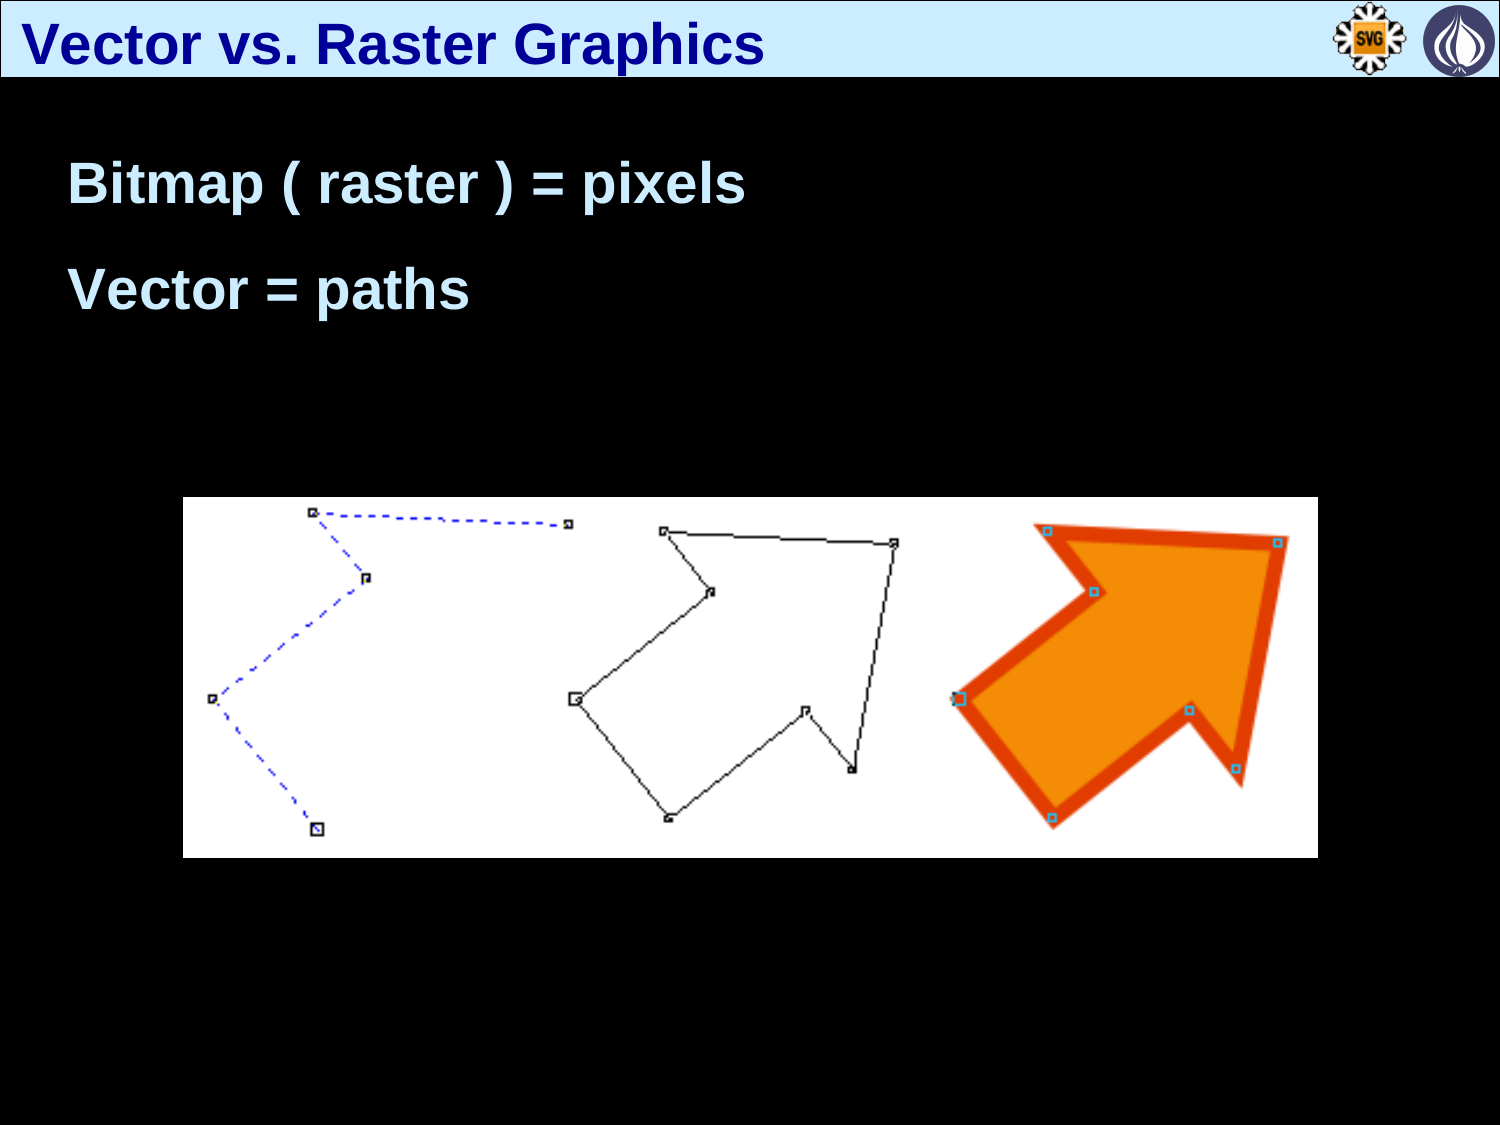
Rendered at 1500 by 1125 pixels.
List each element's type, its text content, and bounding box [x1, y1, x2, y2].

text_box Bitmap ( raster ) = pixels [53, 137, 940, 223]
text_box [783, 0, 1328, 79]
picture [183, 497, 1318, 858]
picture [1328, 0, 1412, 79]
text_box Vector = paths [53, 243, 940, 329]
picture [1423, 5, 1495, 77]
text_box Vector vs. Raster Graphics [6, 0, 783, 85]
text_box [0, 0, 6, 79]
text_box [1412, 0, 1500, 79]
